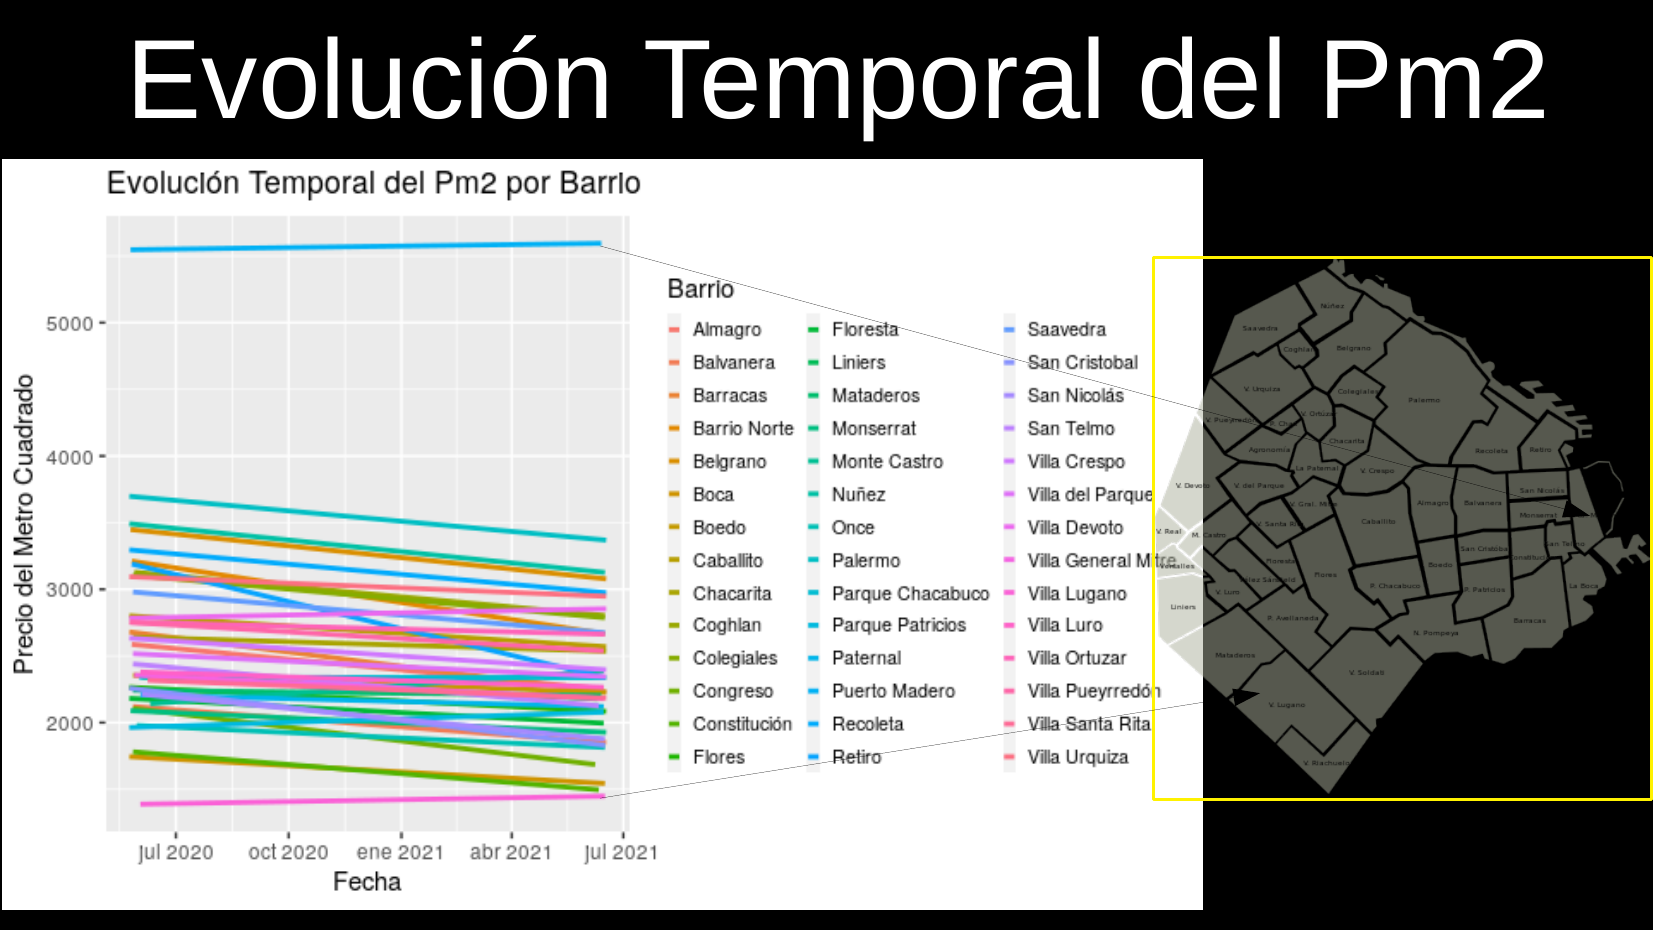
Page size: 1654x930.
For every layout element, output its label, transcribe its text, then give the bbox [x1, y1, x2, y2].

picture [2, 159, 1203, 910]
text_box Evolución Temporal del Pm2 [94, 0, 1583, 151]
picture [1155, 259, 1650, 799]
